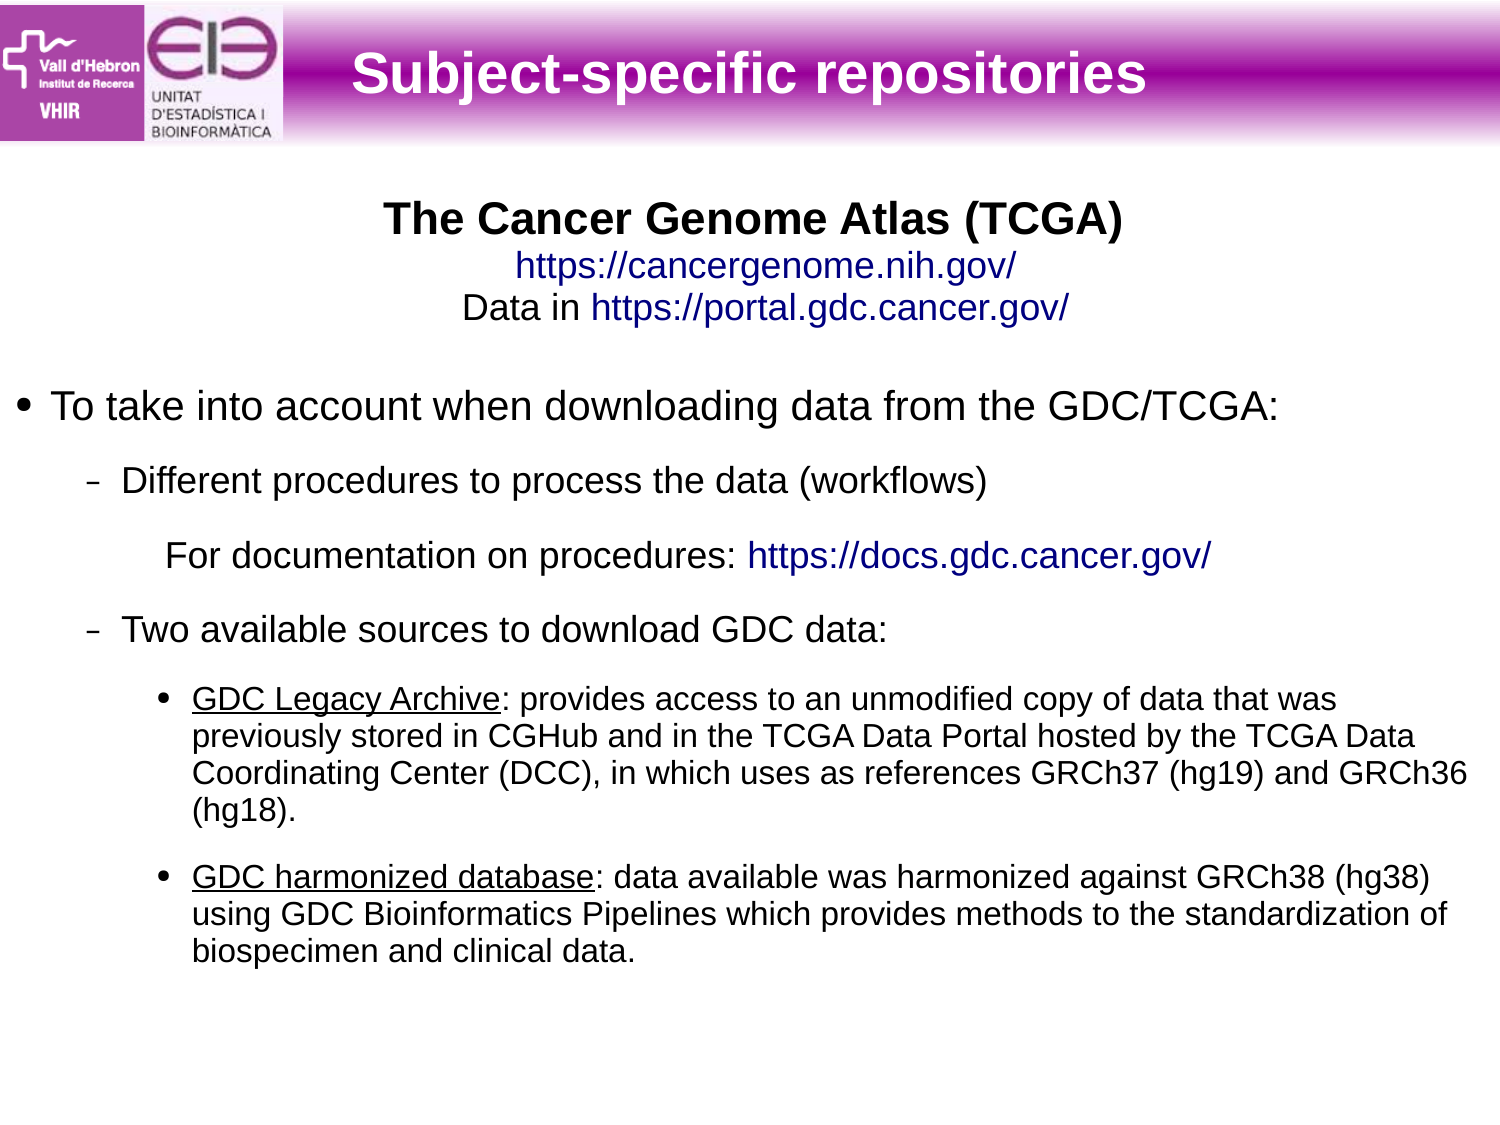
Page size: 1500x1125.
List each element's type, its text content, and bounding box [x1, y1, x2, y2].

picture [0, 5, 284, 141]
text_box Subject-specific repositories [0, 0, 1500, 148]
text_box The Cancer Genome Atlas (TCGA) https://cancergenome.nih.gov/ Data in https://portal.gdc.cancer.gov/ [368, 160, 1164, 336]
text_box To take into account when downloading data from the GDC/TCGA: Different procedures to process the data (workflows) For documentation on procedures: https://docs.gdc.cancer.gov/ Two available sources to download GDC data: GDC Legacy Archive: provides access to an unmodified copy of data that was previously stored in CGHub and in the TCGA Data Portal hosted by the TCGA Data Coordinating Center (DCC), in which uses as references GRCh37 (hg19) and GRCh36 (hg18). GDC harmonized database: data available was harmonized against GRCh38 (hg38) using GDC Bioinformatics Pipelines which provides methods to the standardization of biospecimen and clinical data. [0, 375, 1486, 980]
